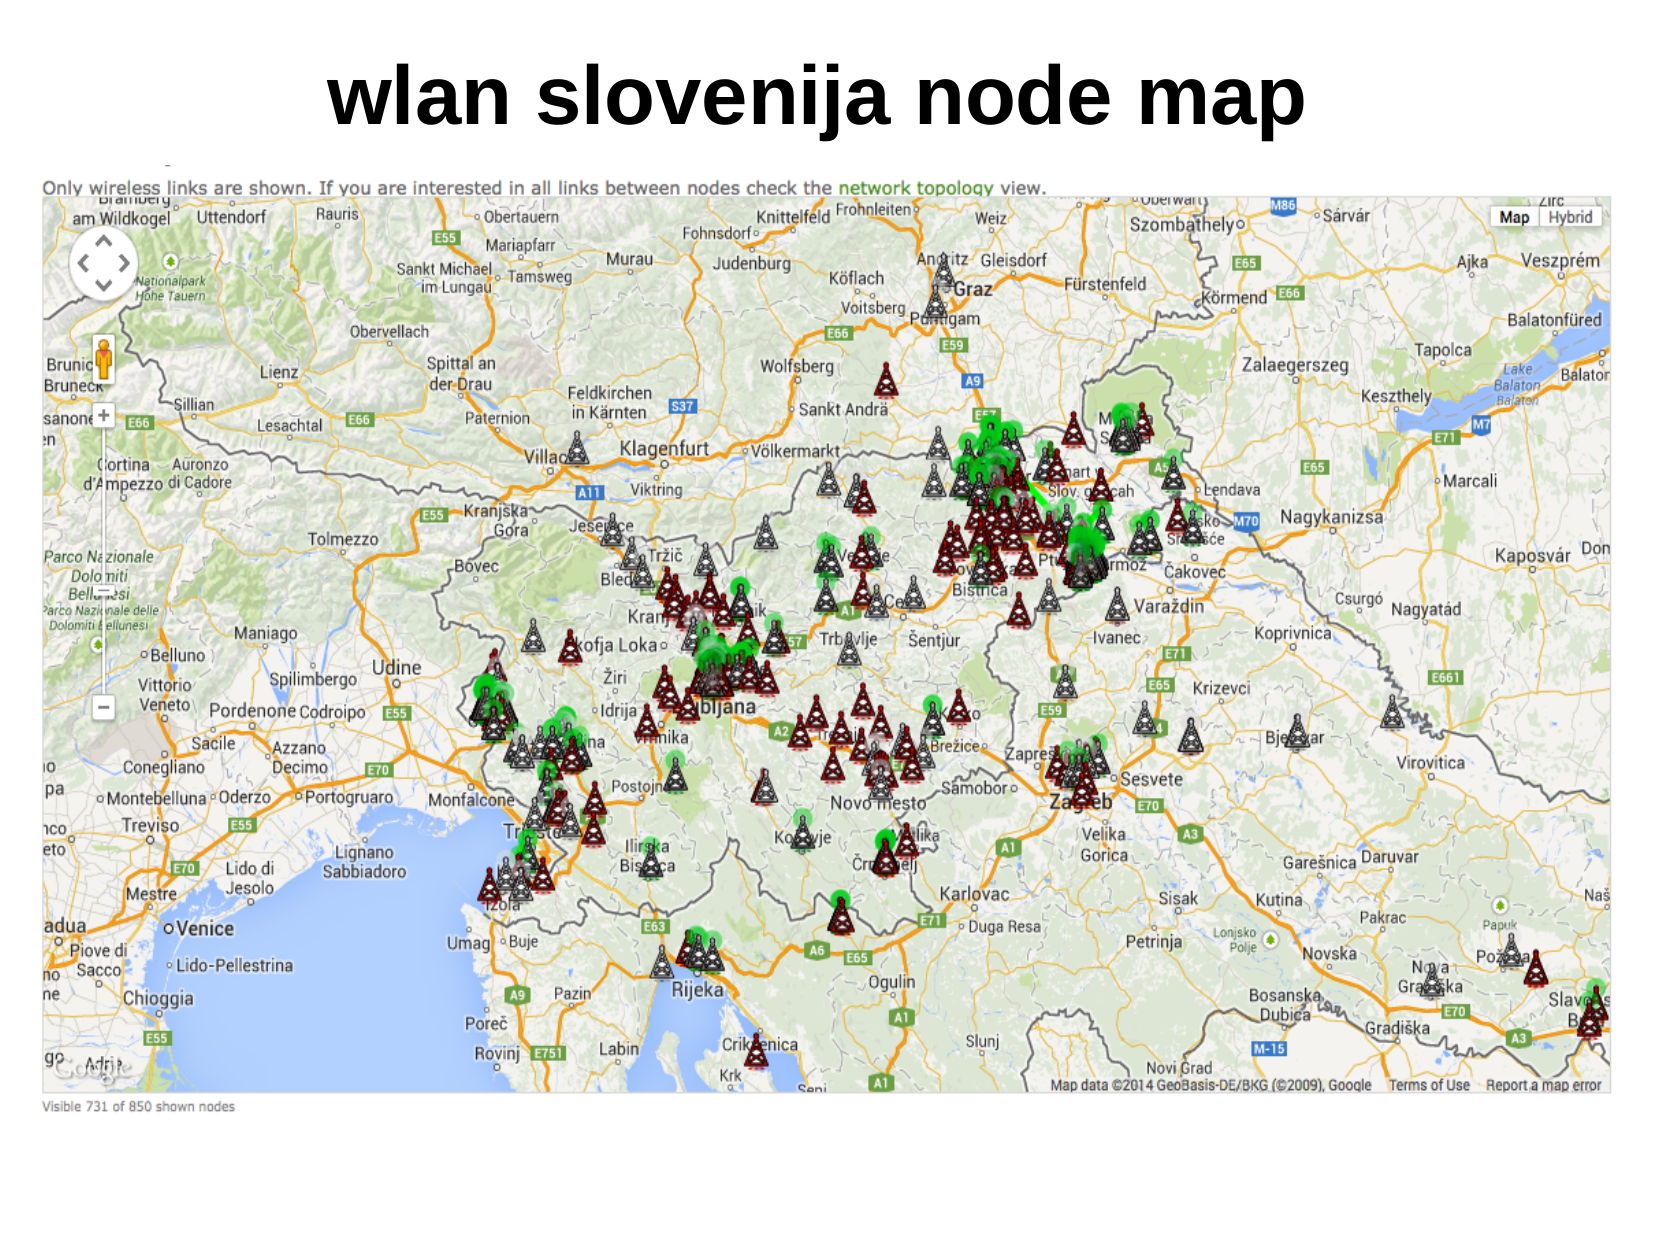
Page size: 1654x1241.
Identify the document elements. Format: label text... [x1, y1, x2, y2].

text_box wlan slovenija node map [60, 41, 1576, 151]
picture [15, 165, 1636, 1126]
